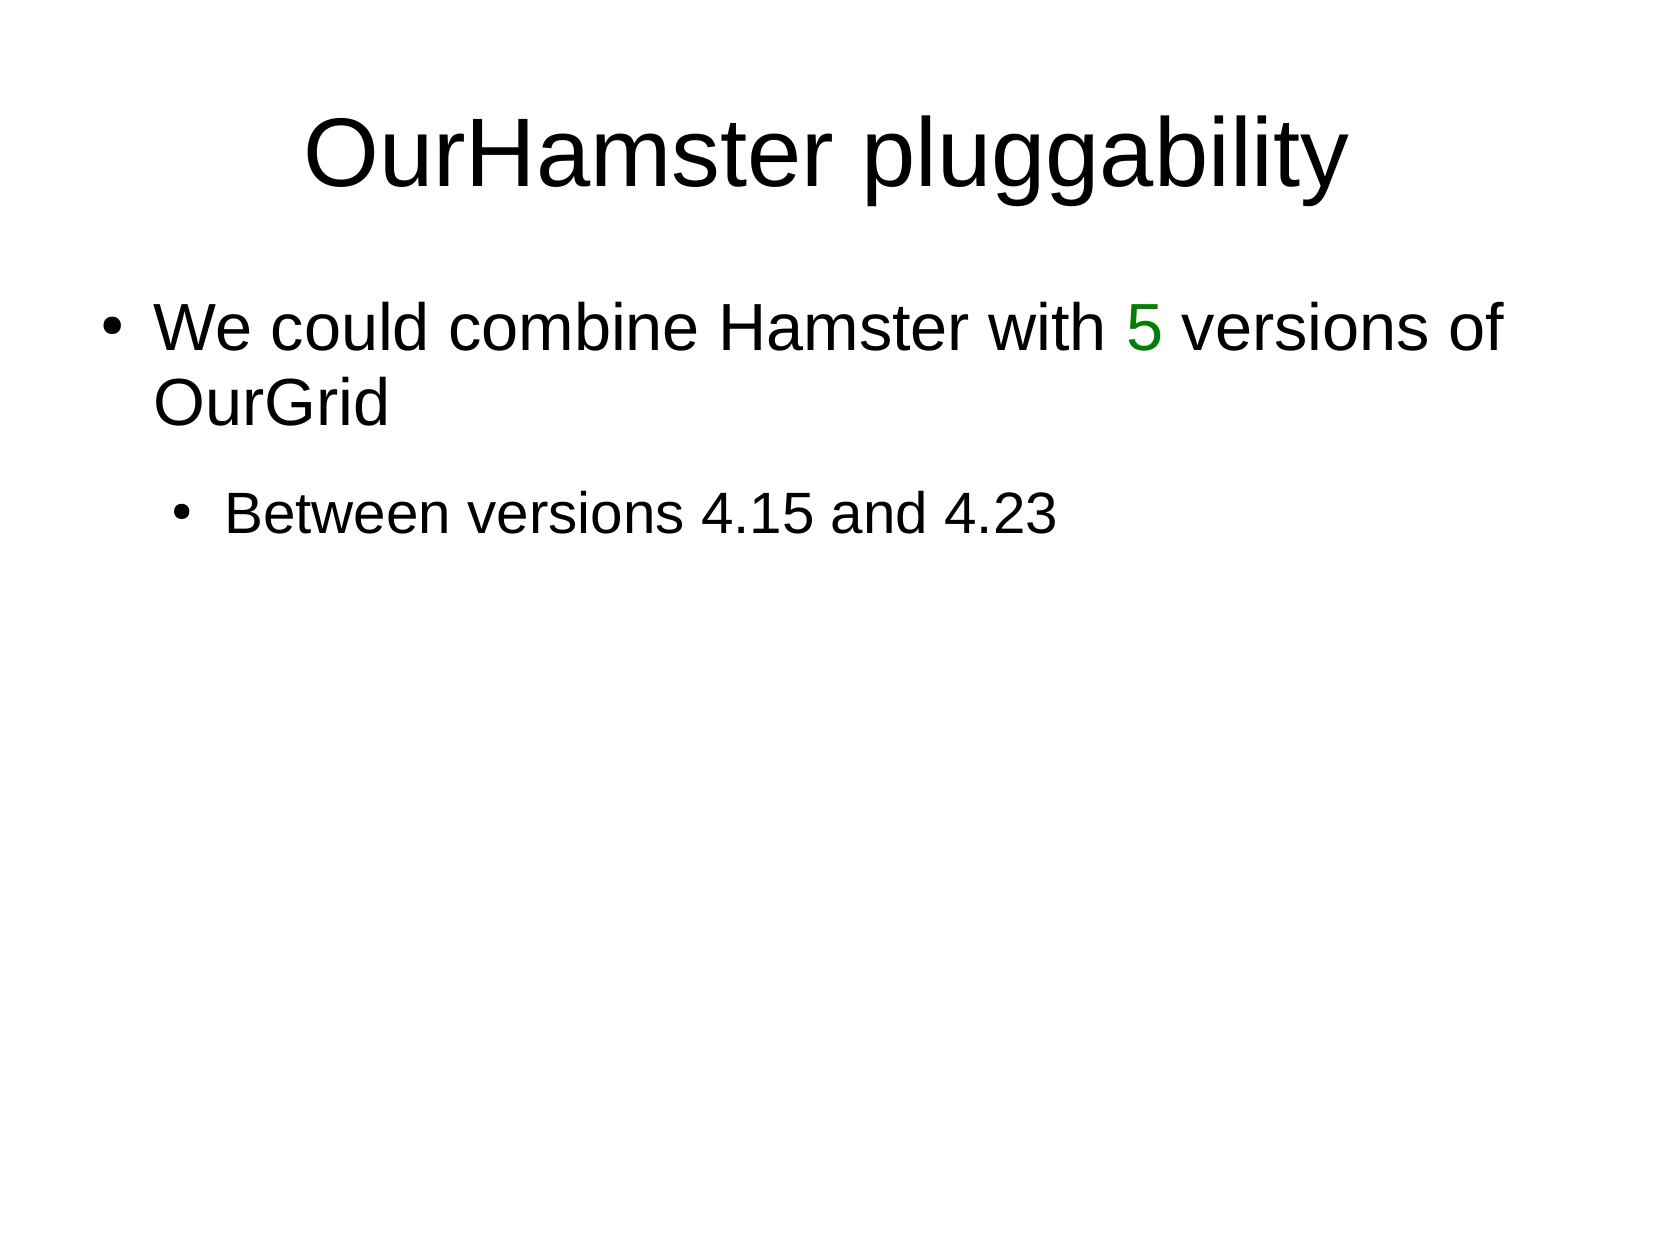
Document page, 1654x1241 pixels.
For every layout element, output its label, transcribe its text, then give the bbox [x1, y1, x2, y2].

list We could combine Hamster with 5 versions of OurGrid Between versions 4.15 and 4.23 [82, 290, 1571, 1109]
title OurHamster pluggability [82, 56, 1571, 250]
